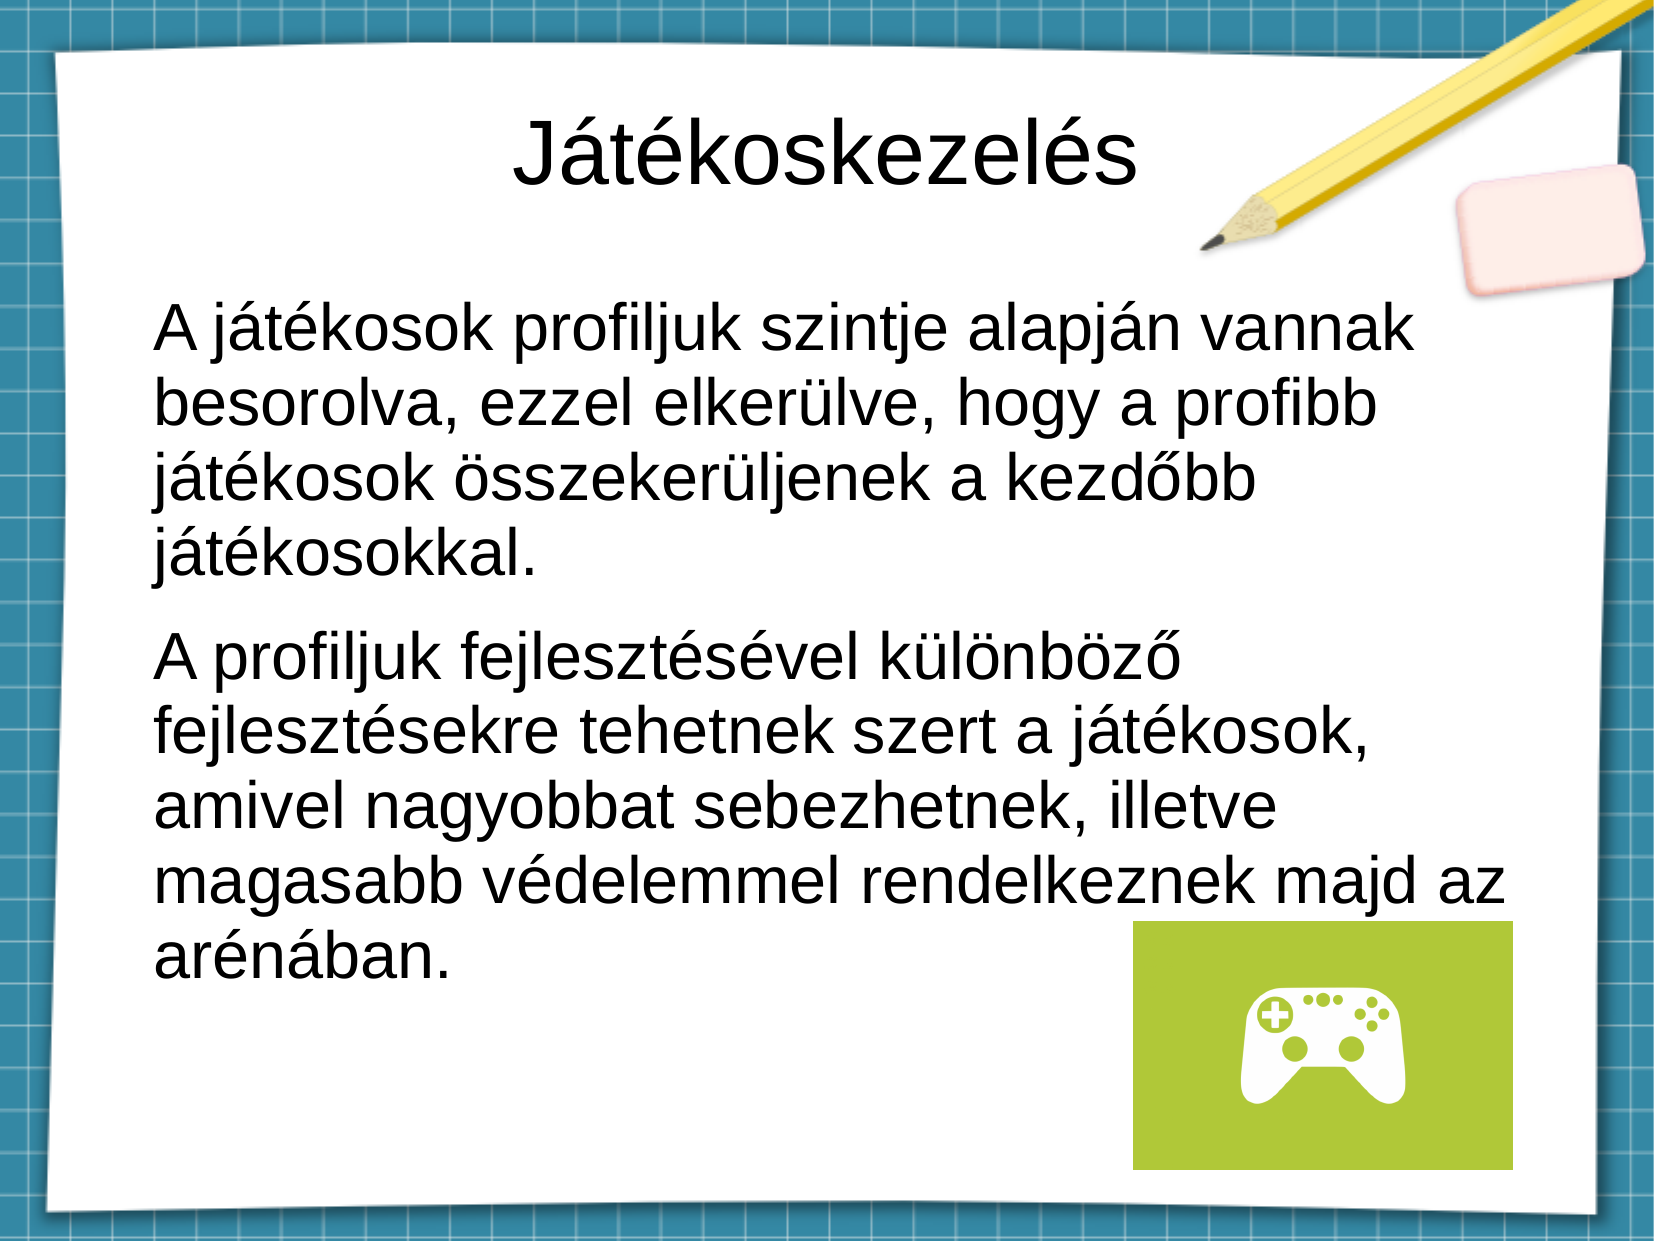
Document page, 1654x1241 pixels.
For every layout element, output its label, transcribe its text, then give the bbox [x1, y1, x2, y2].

title Játékoskezelés [82, 49, 1571, 257]
list A játékosok profiljuk szintje alapján vannak besorolva, ezzel elkerülve, hogy a profibb játékosok összekerüljenek a kezdőbb játékosokkal. A profiljuk fejlesztésével különböző fejlesztésekre tehetnek szert a játékosok, amivel nagyobbat sebezhetnek, illetve magasabb védelemmel rendelkeznek majd az arénában. [82, 290, 1571, 1010]
picture [0, 0, 1654, 1241]
